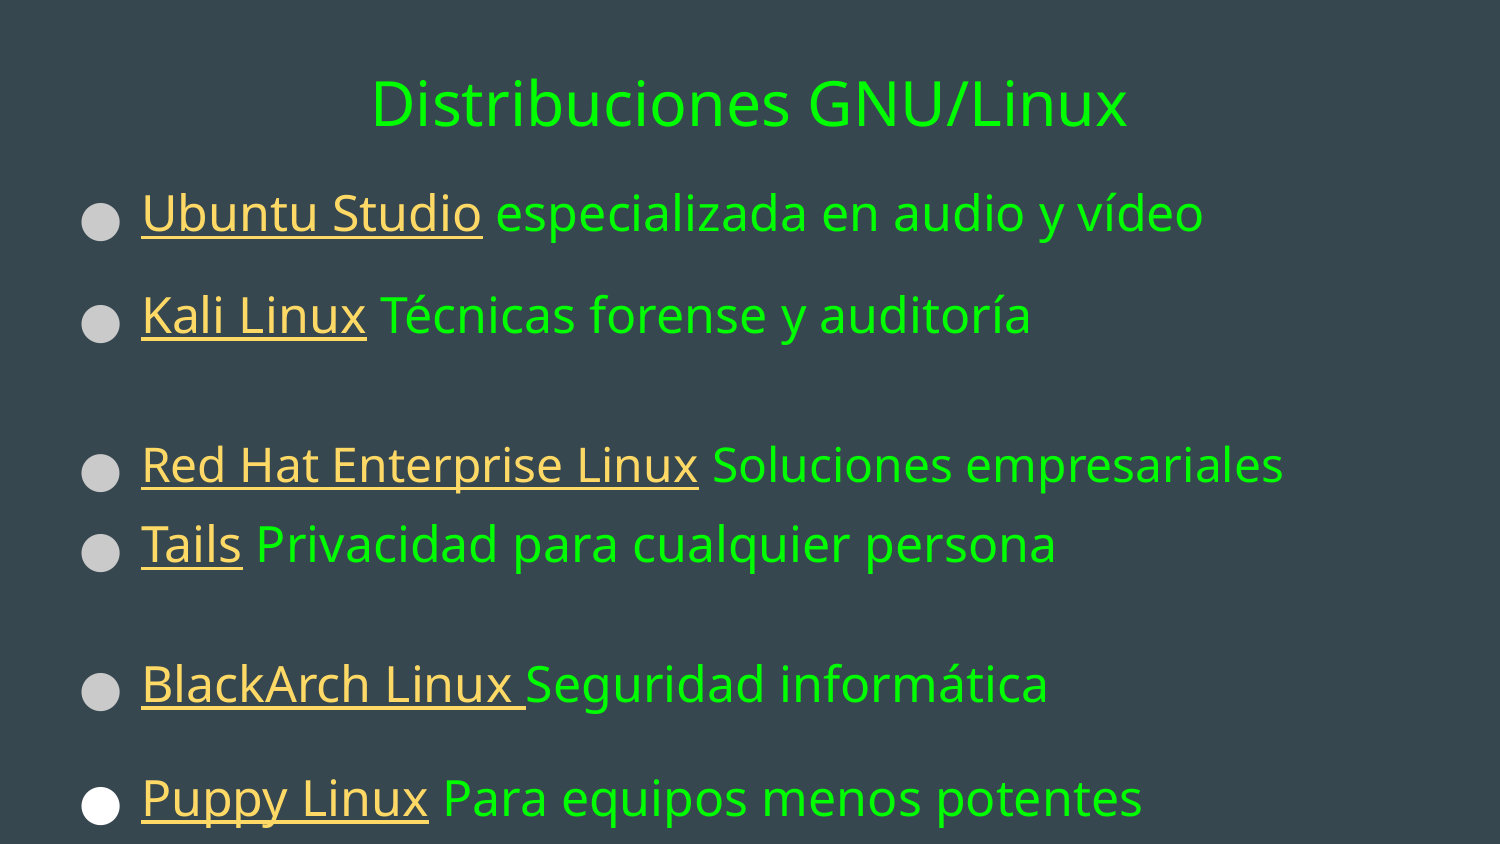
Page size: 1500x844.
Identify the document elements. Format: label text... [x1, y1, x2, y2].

list Ubuntu Studio especializada en audio y vídeo Kali Linux Técnicas forense y auditoría Red Hat Enterprise Linux Soluciones empresariales Tails Privacidad para cualquier persona BlackArch Linux Seguridad informática Puppy Linux Para equipos menos potentes Q4OS Personalización a WindowsXP Snowlinux Basada en Debian enfocada en su fácil uso Daxos Kids Basada en Ubuntu y enfocada a la educación [51, 166, 1449, 815]
title Distribuciones GNU/Linux [51, 49, 1449, 146]
